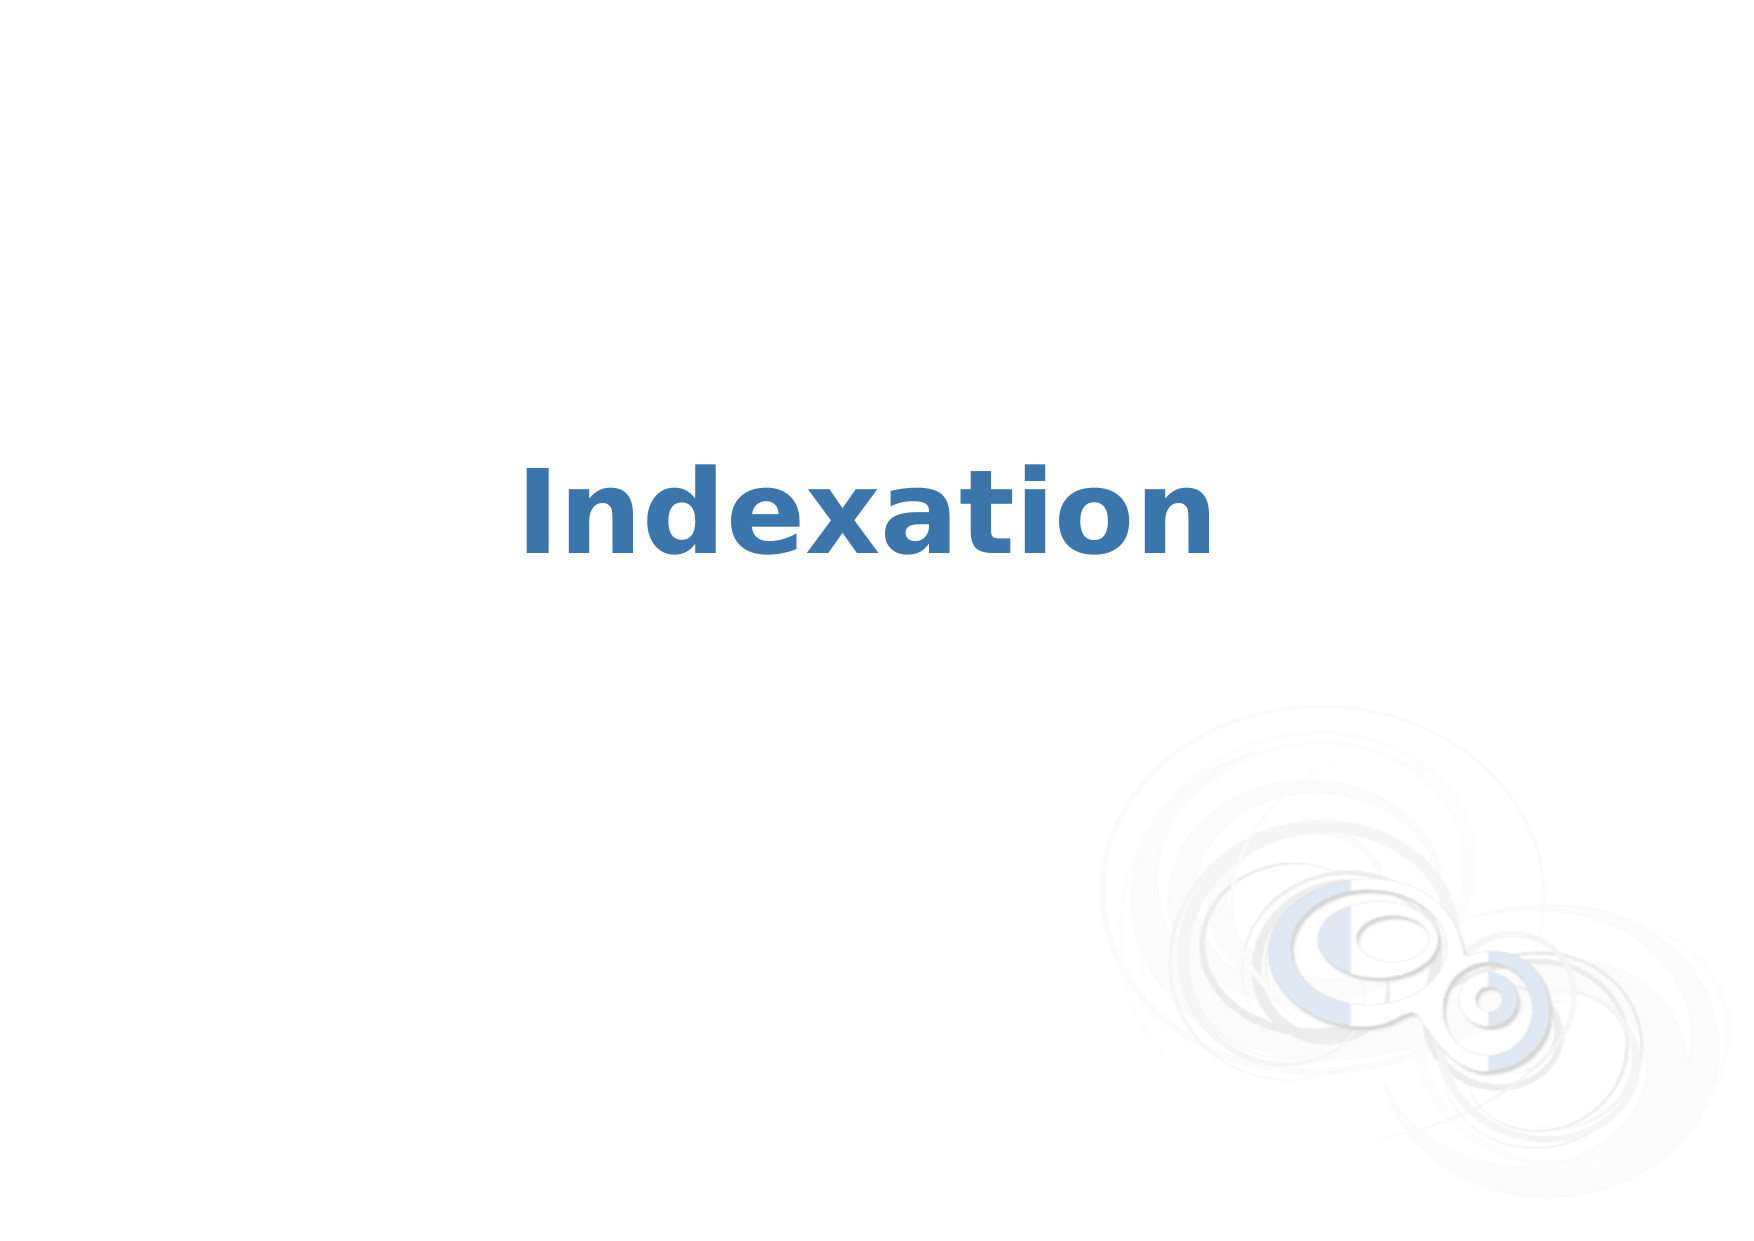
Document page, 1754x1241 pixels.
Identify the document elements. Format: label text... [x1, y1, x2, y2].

title Indexation [516, 259, 1630, 768]
list > Shapefile GUI (shp2pgsql) > GDAL/OGR > OSM (osm2pgsql, osmosis…) [1092, 679, 1754, 1241]
